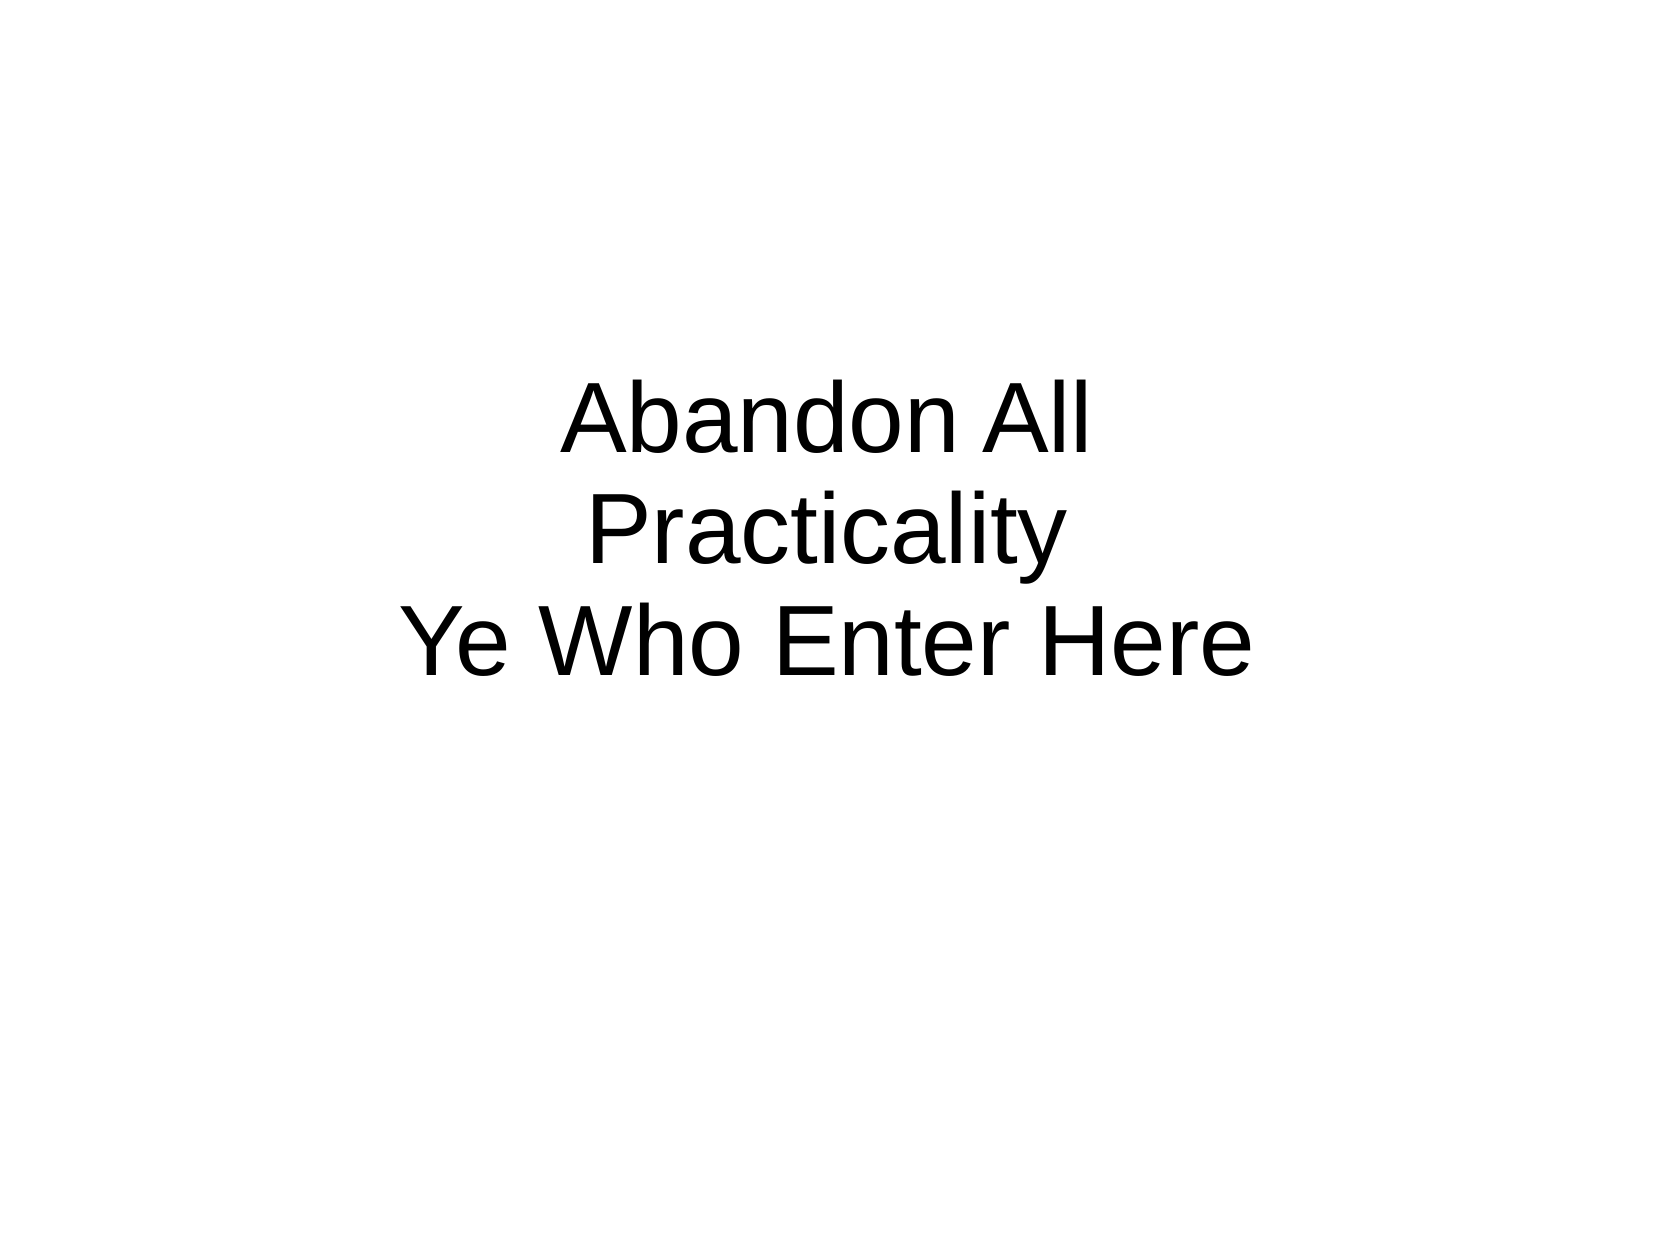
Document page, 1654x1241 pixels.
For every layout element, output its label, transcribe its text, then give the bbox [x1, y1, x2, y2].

subtitle Abandon All Practicality Ye Who Enter Here [82, 49, 1571, 1010]
